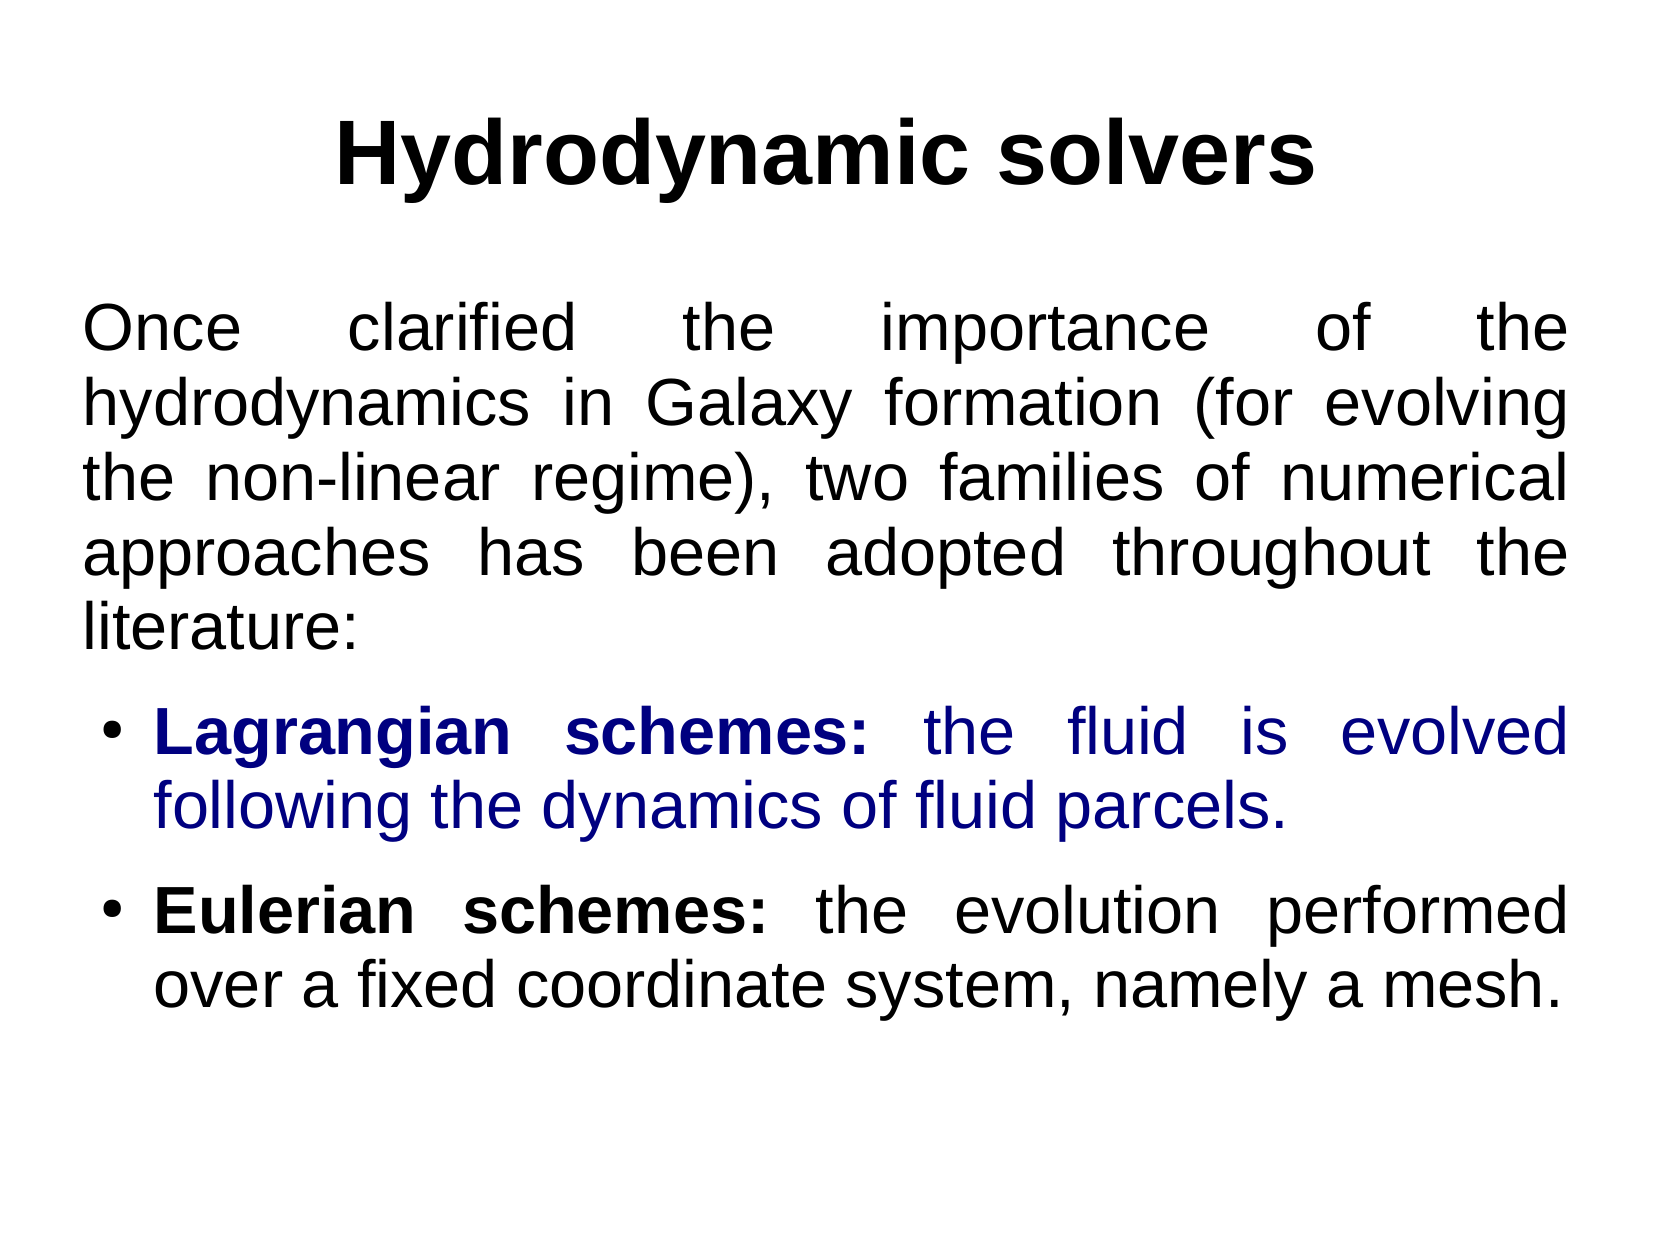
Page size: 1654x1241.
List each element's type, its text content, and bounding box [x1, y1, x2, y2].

list Once clarified the importance of the hydrodynamics in Galaxy formation (for evolving the non-linear regime), two families of numerical approaches has been adopted throughout the literature: Lagrangian schemes: the fluid is evolved following the dynamics of fluid parcels. Eulerian schemes: the evolution performed over a fixed coordinate system, namely a mesh. [82, 290, 1571, 1096]
title Hydrodynamic solvers [82, 49, 1571, 257]
